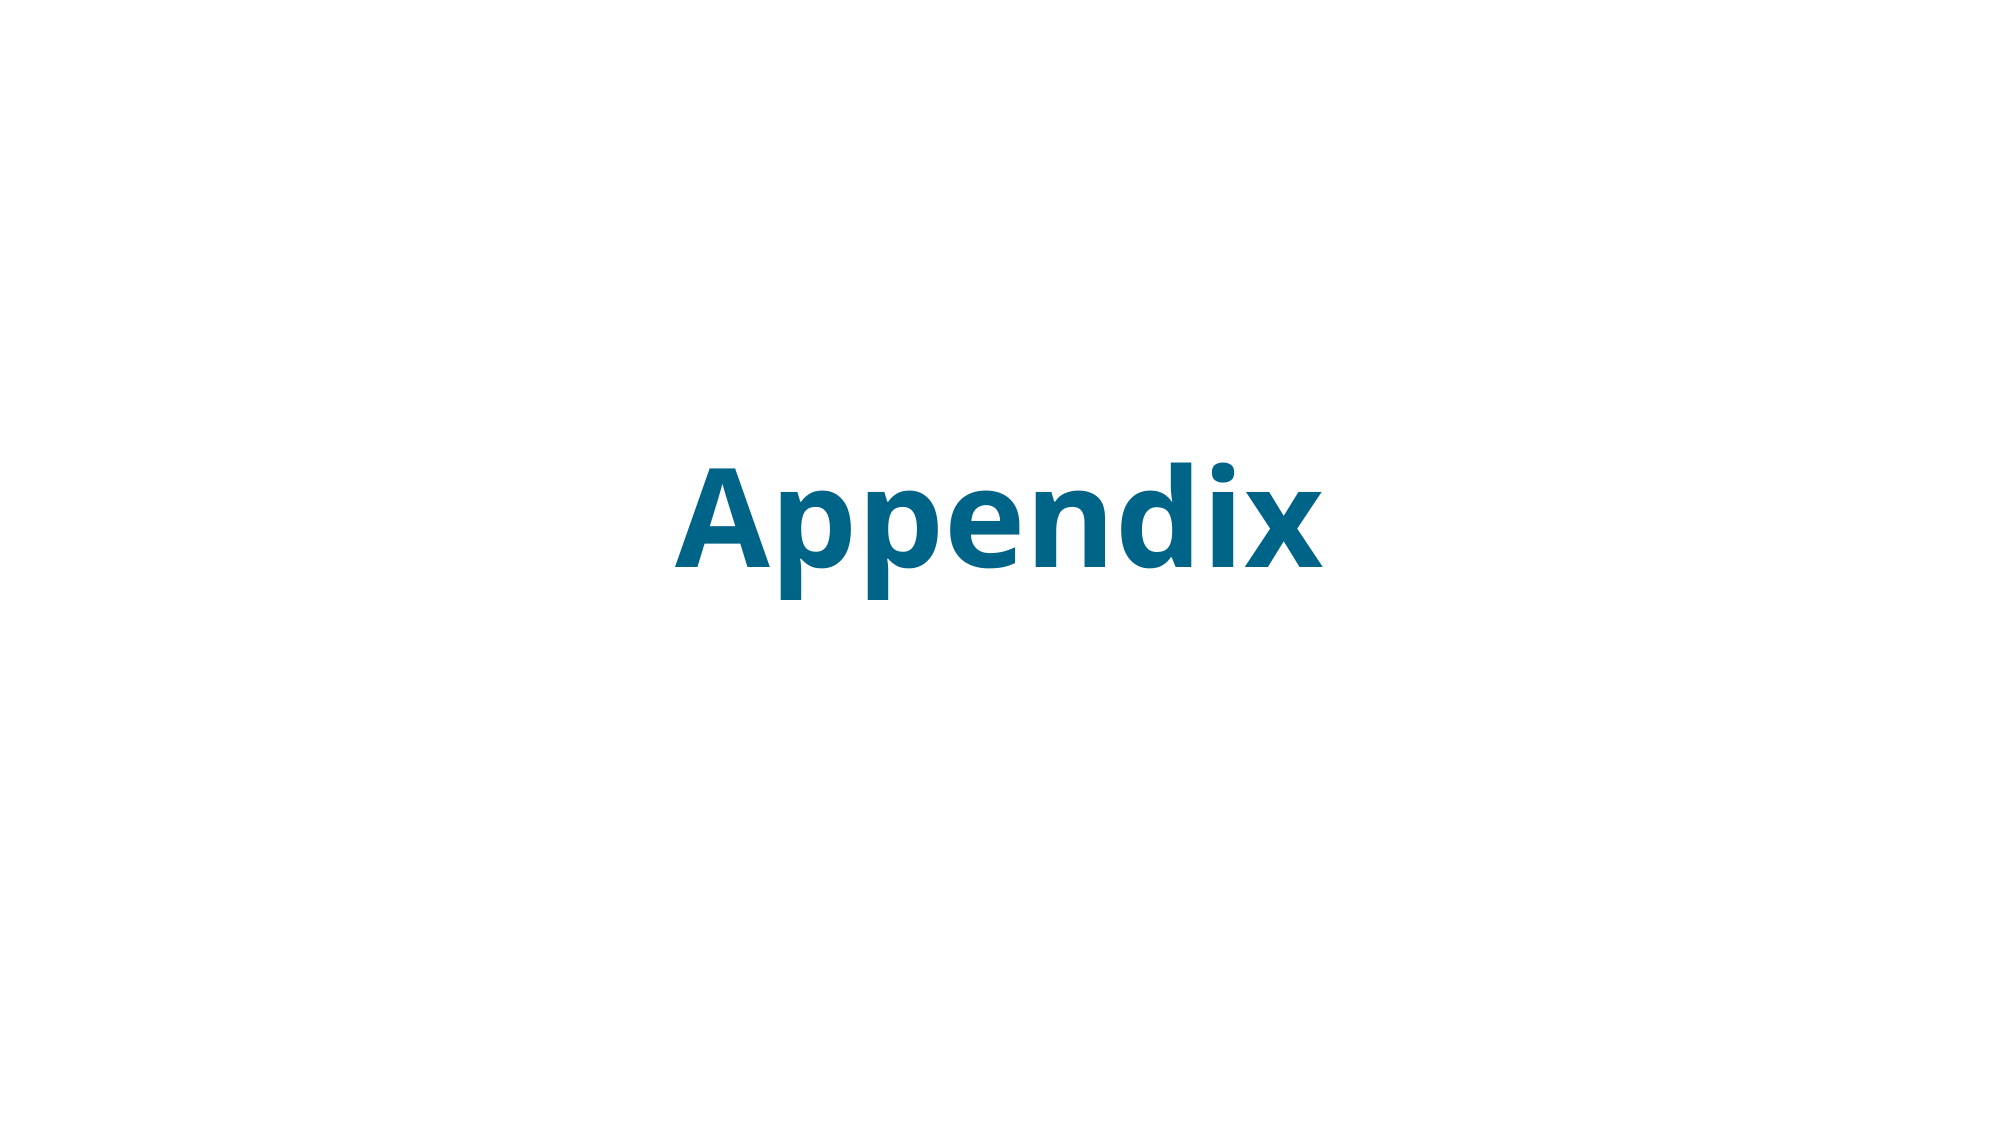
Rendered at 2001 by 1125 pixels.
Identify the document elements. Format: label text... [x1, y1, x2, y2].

title Questions? [137, 453, 1863, 672]
text_box Appendix [500, 422, 1500, 605]
